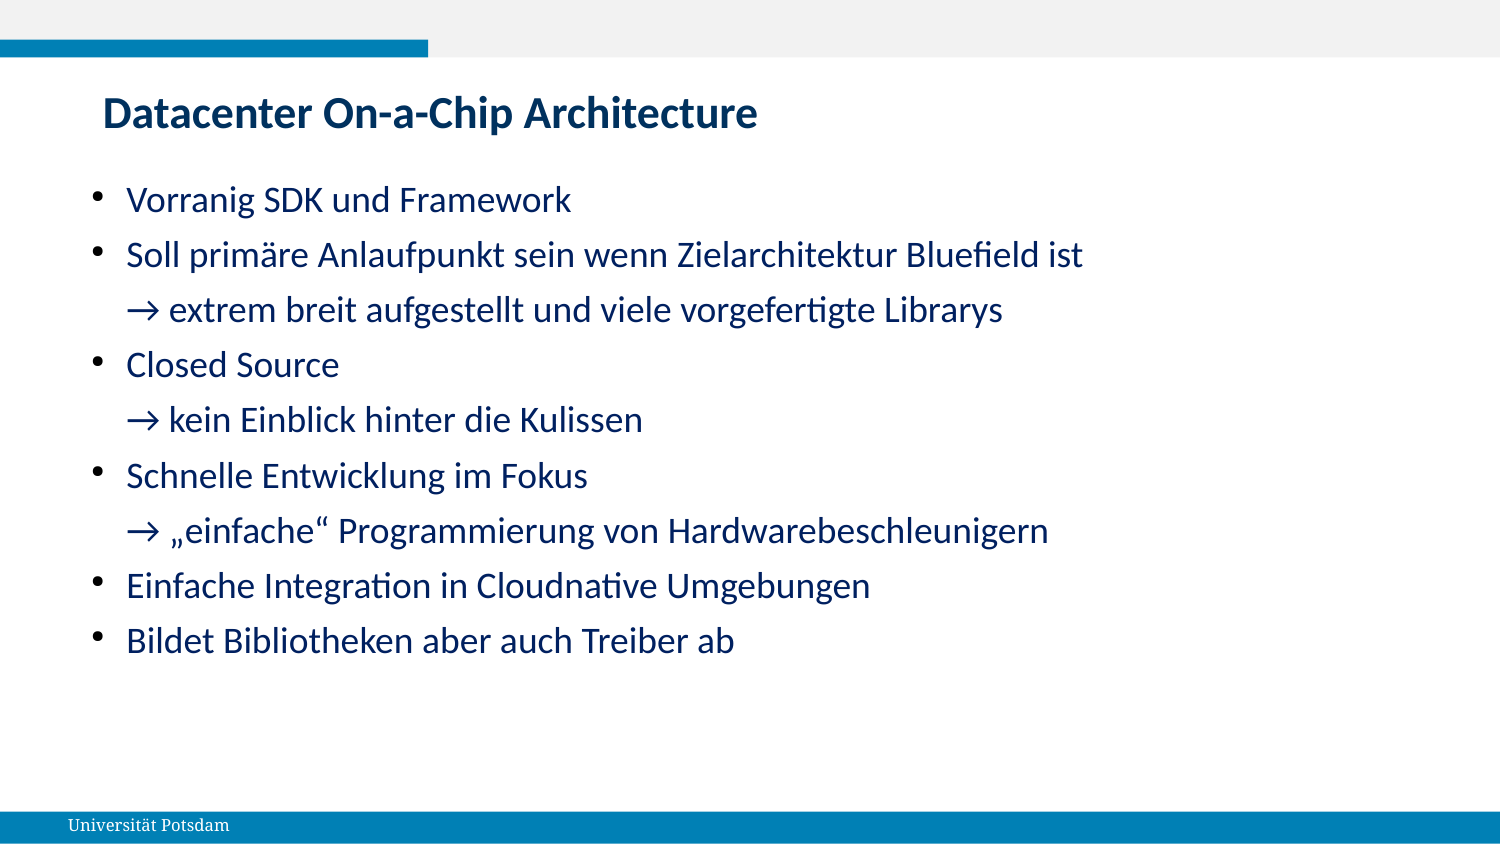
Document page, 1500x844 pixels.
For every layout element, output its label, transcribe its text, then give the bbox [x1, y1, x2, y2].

title Datacenter On-a-Chip Architecture [87, 95, 1418, 125]
text_box Vorranig SDK und Framework Soll primäre Anlaufpunkt sein wenn Zielarchitektur Bluefield ist → extrem breit aufgestellt und viele vorgefertigte Librarys Closed Source → kein Einblick hinter die Kulissen Schnelle Entwicklung im Fokus → „einfache“ Programmierung von Hardwarebeschleunigern Einfache Integration in Cloudnative Umgebungen Bildet Bibliotheken aber auch Treiber ab [76, 167, 1418, 798]
